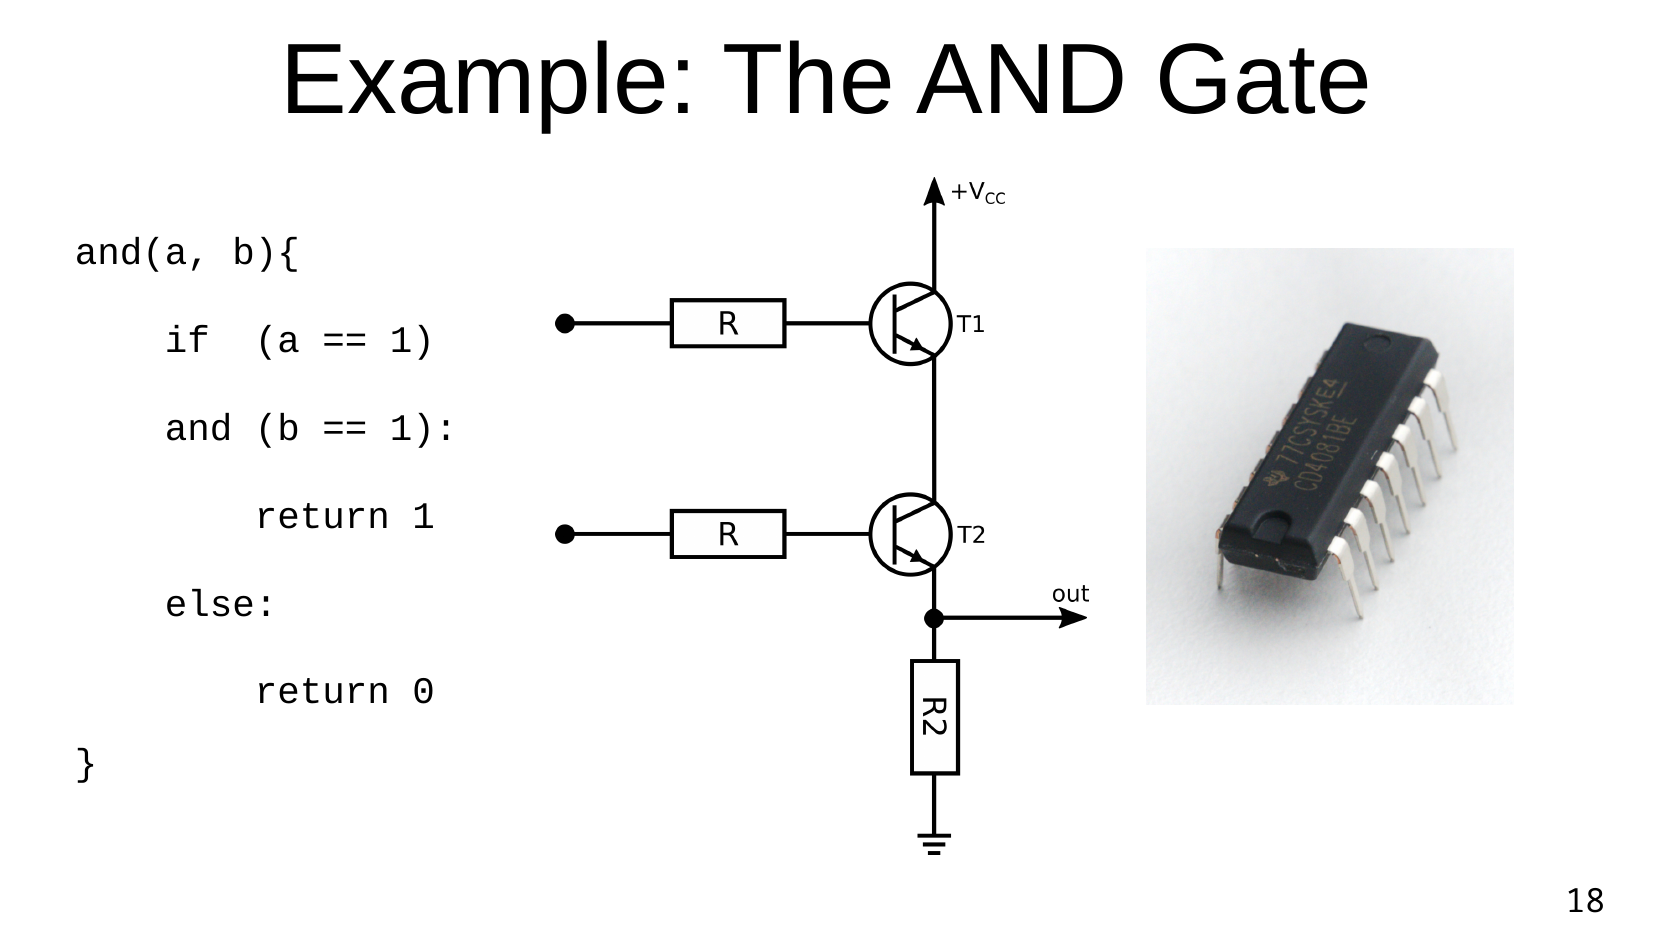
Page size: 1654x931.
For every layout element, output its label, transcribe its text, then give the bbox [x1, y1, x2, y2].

title Example: The AND Gate [82, 1, 1571, 157]
text_box and(a, b){ if (a == 1) and (b == 1): return 1 else: return 0 } [60, 210, 555, 804]
picture [555, 177, 1089, 856]
picture [1146, 248, 1514, 706]
